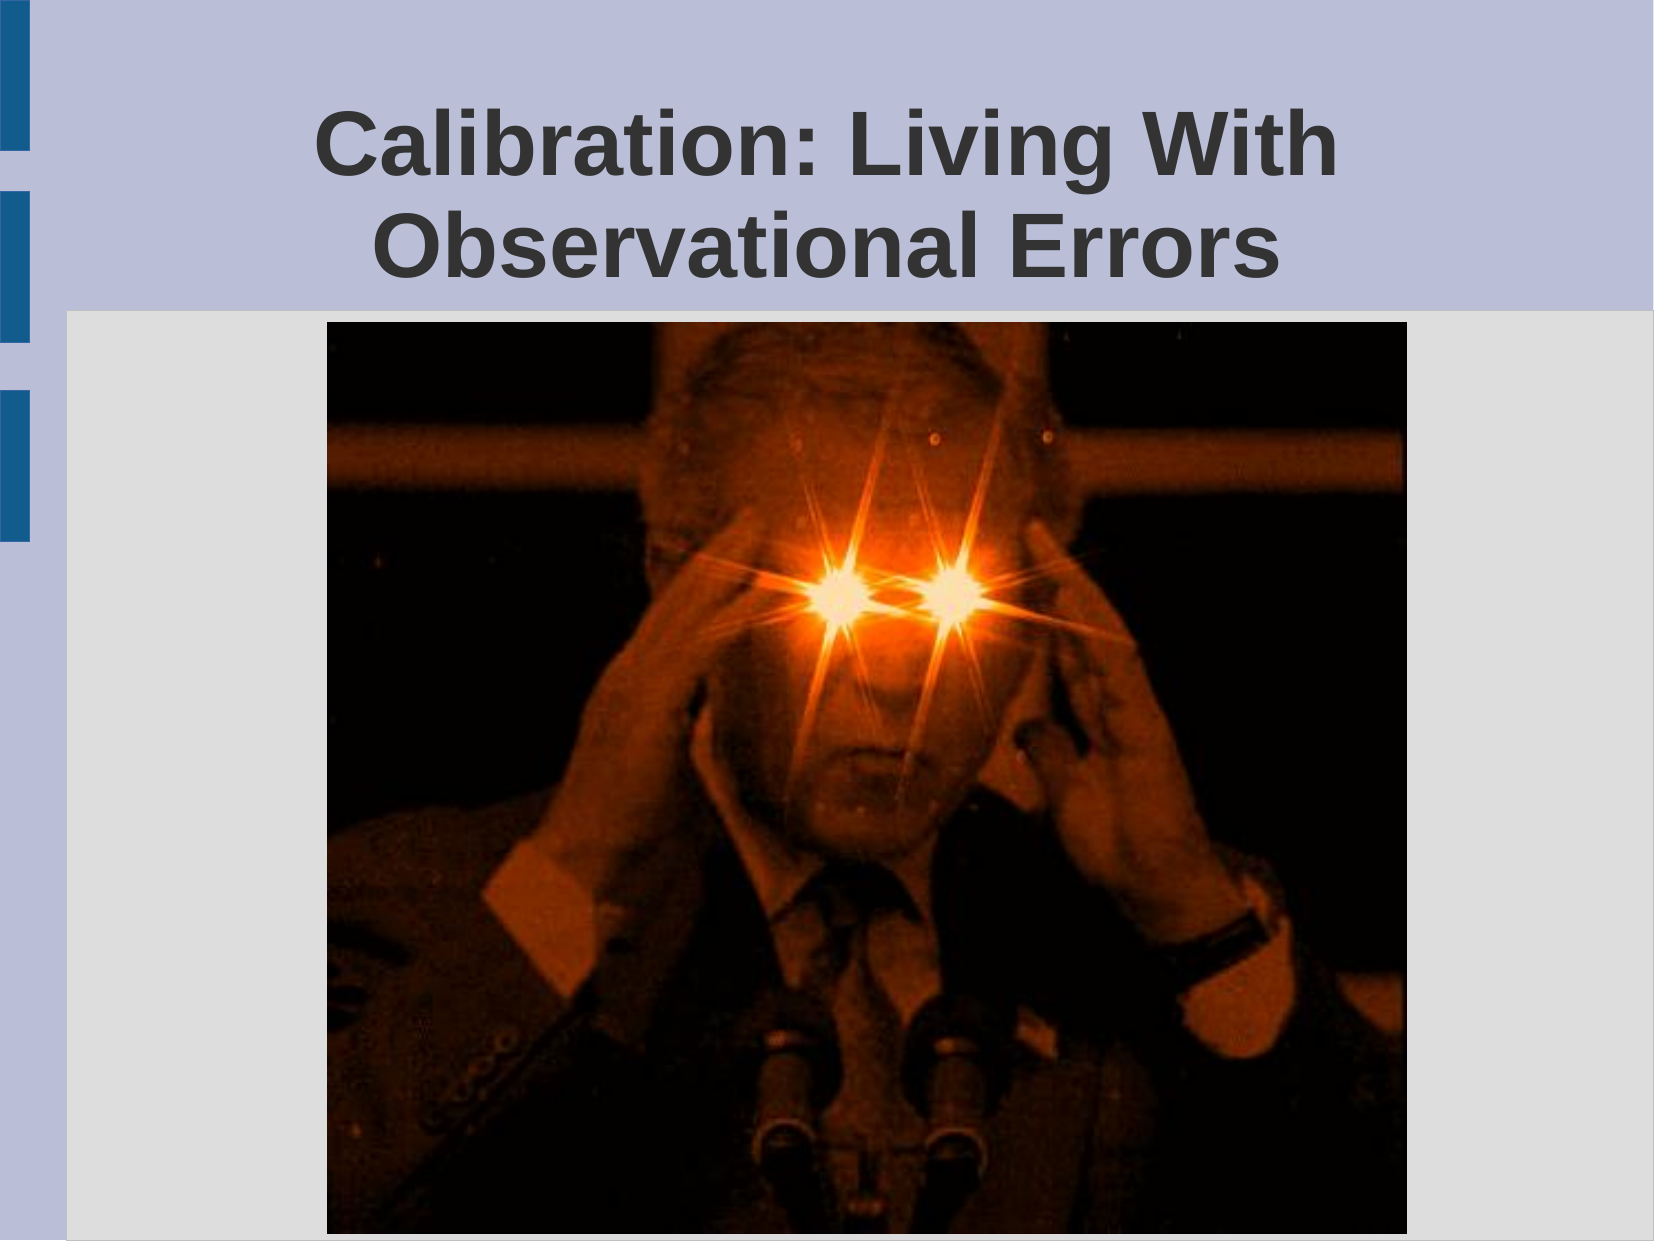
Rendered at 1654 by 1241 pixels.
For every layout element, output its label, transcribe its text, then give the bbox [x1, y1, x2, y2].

title Calibration: Living With Observational Errors [121, 91, 1534, 299]
picture [327, 322, 1407, 1234]
